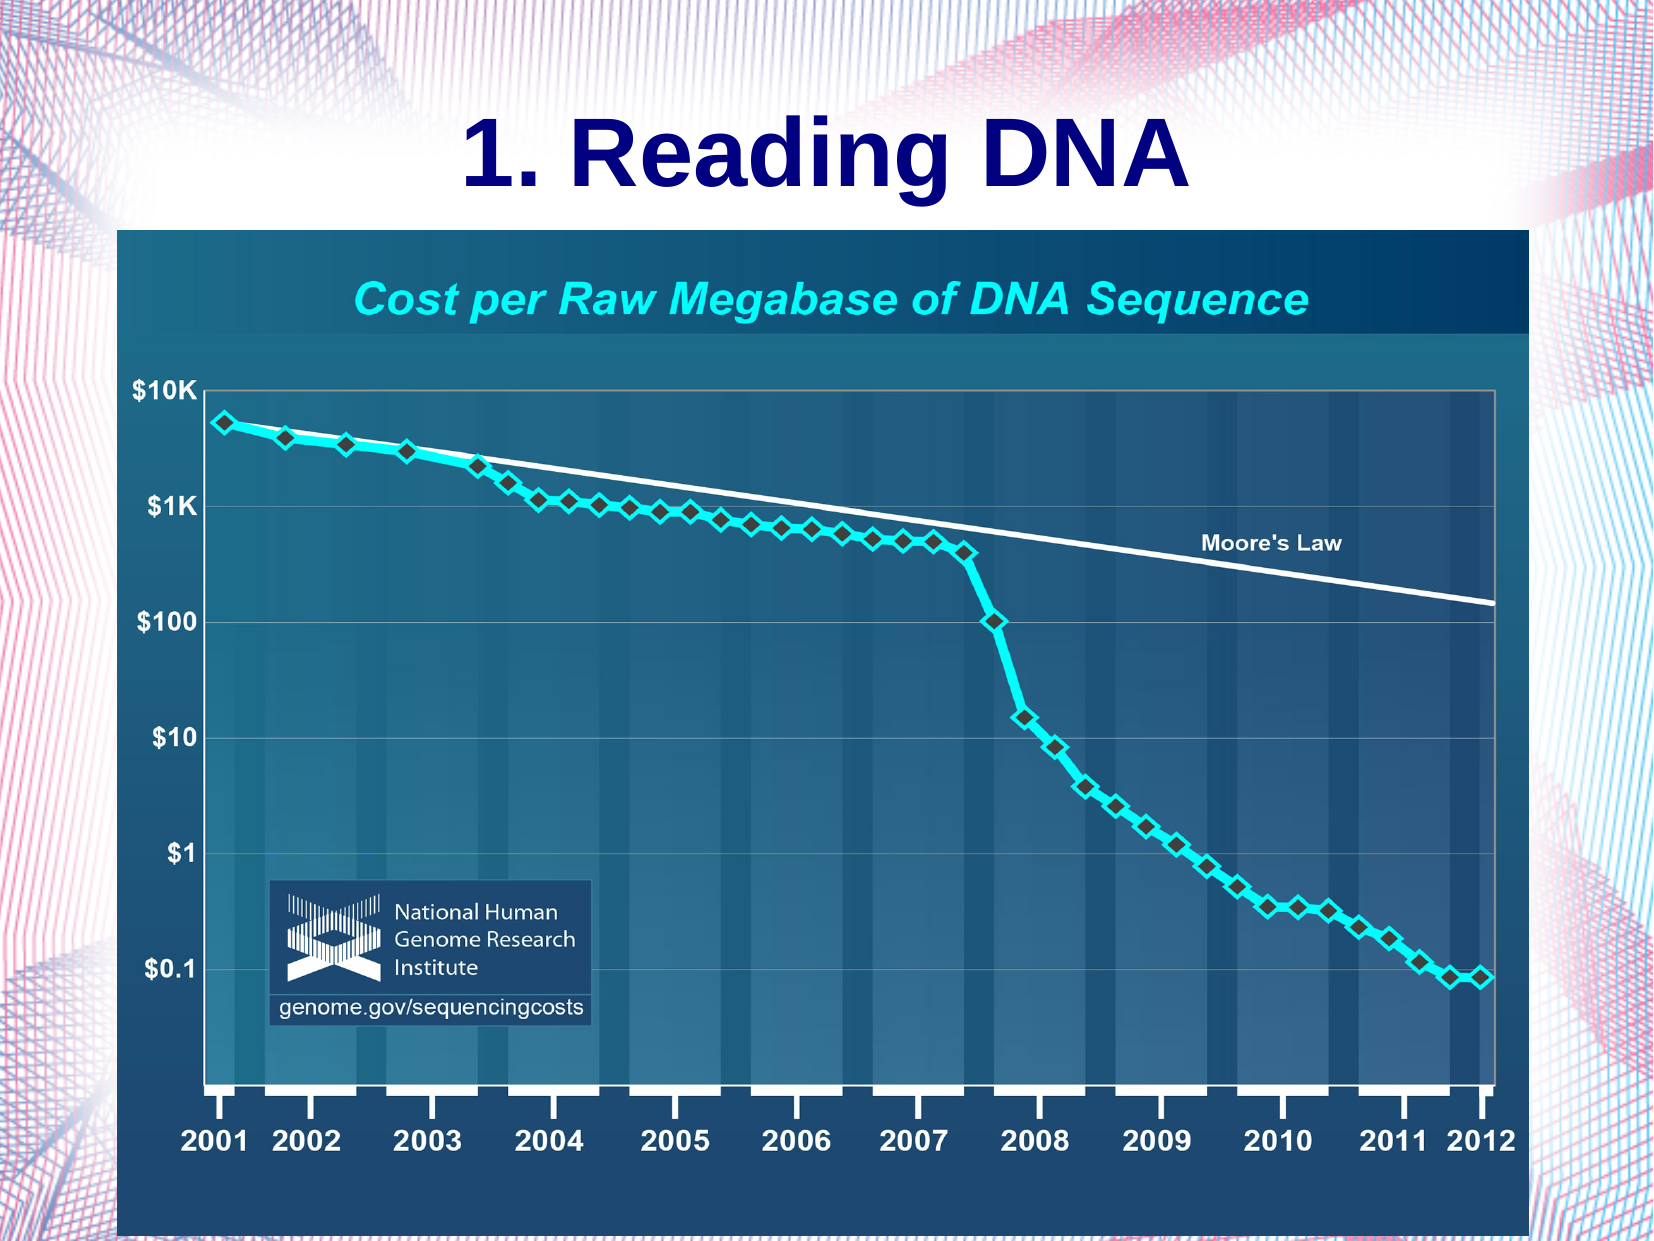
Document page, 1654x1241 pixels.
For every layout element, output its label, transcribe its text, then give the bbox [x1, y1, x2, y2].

title 1. Reading DNA [82, 49, 1571, 257]
picture [0, 0, 1654, 1241]
